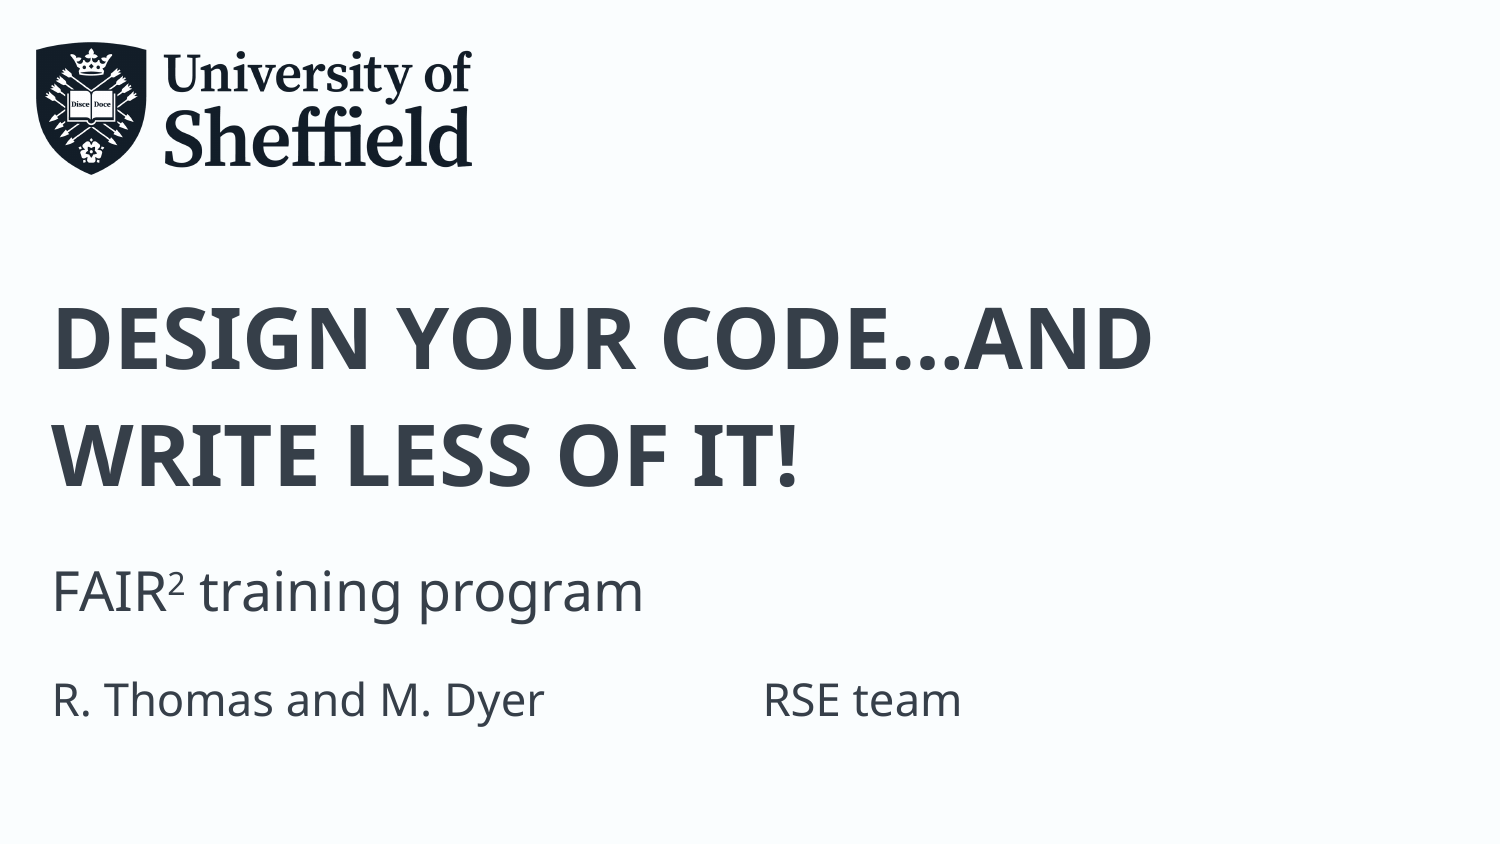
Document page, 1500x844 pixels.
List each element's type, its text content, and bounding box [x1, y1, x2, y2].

subtitle R. Thomas and M. Dyer [36, 643, 747, 745]
subtitle RSE team [747, 643, 1450, 745]
picture [36, 42, 472, 175]
title DESIGN YOUR CODE…AND WRITE LESS OF IT! [36, 263, 1450, 526]
subtitle FAIR2 training program [36, 526, 1450, 643]
